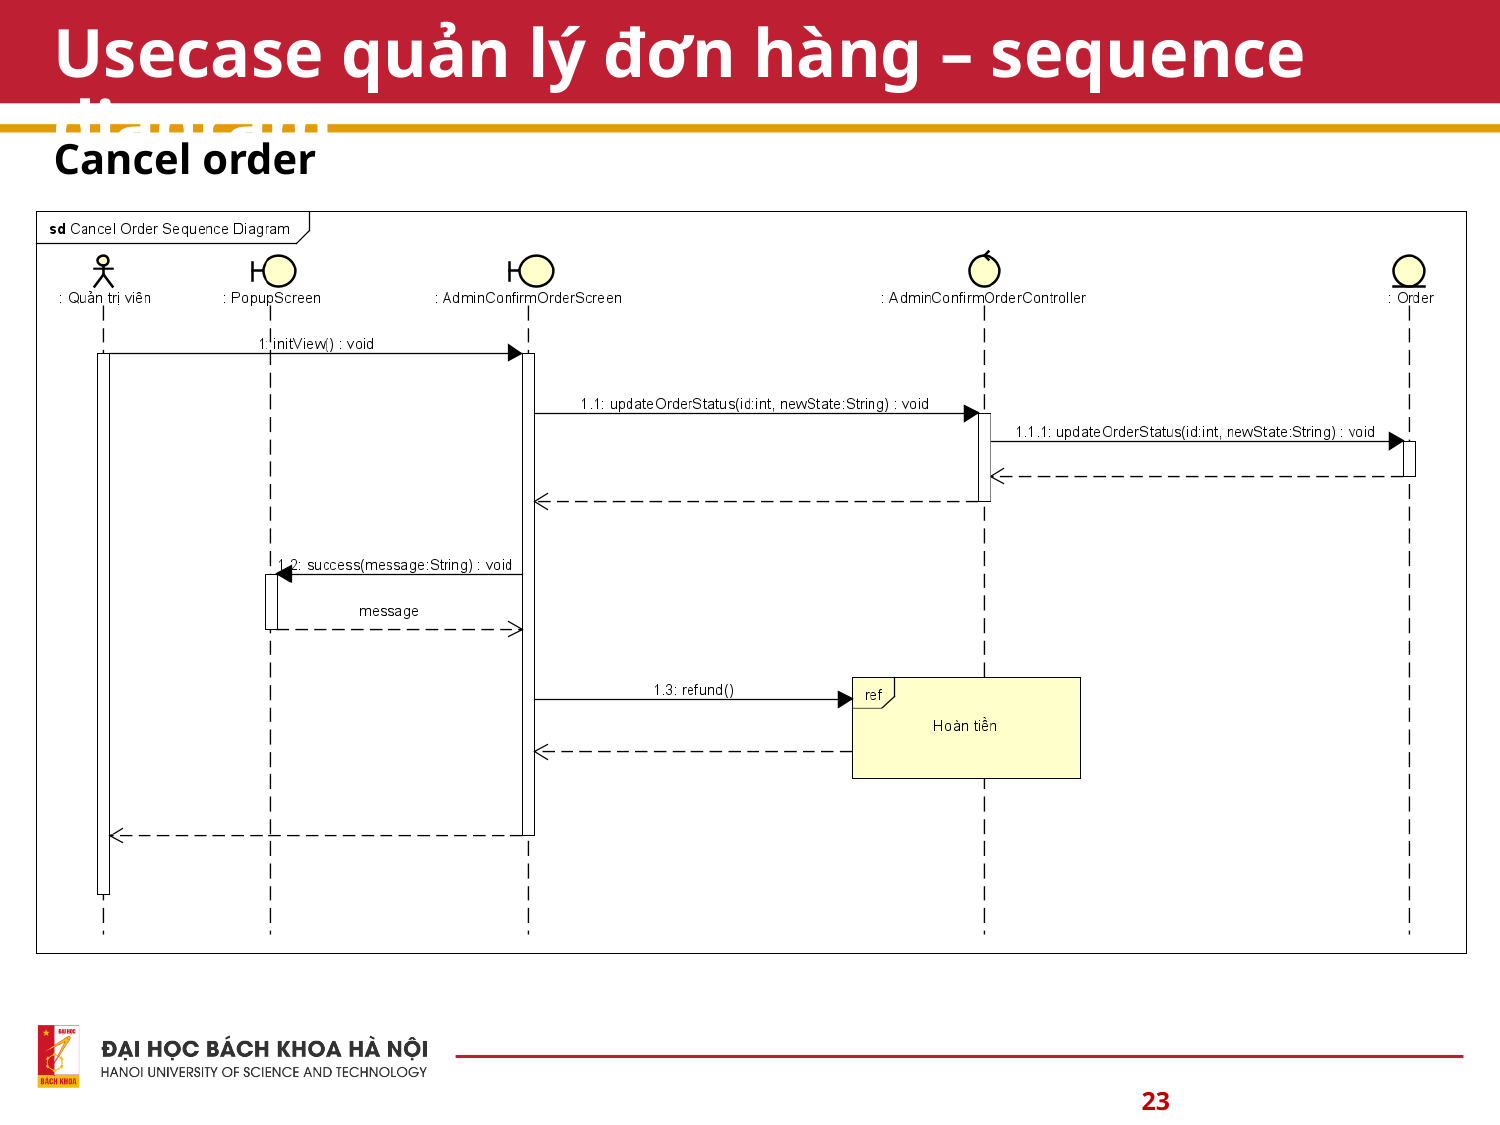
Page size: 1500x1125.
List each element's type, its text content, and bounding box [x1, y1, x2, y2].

text_box Cancel order [38, 124, 308, 191]
text_box [1126, 1078, 1465, 1125]
title Usecase quản lý đơn hàng – sequence diagram [38, 12, 1462, 87]
picture [25, 205, 1474, 960]
